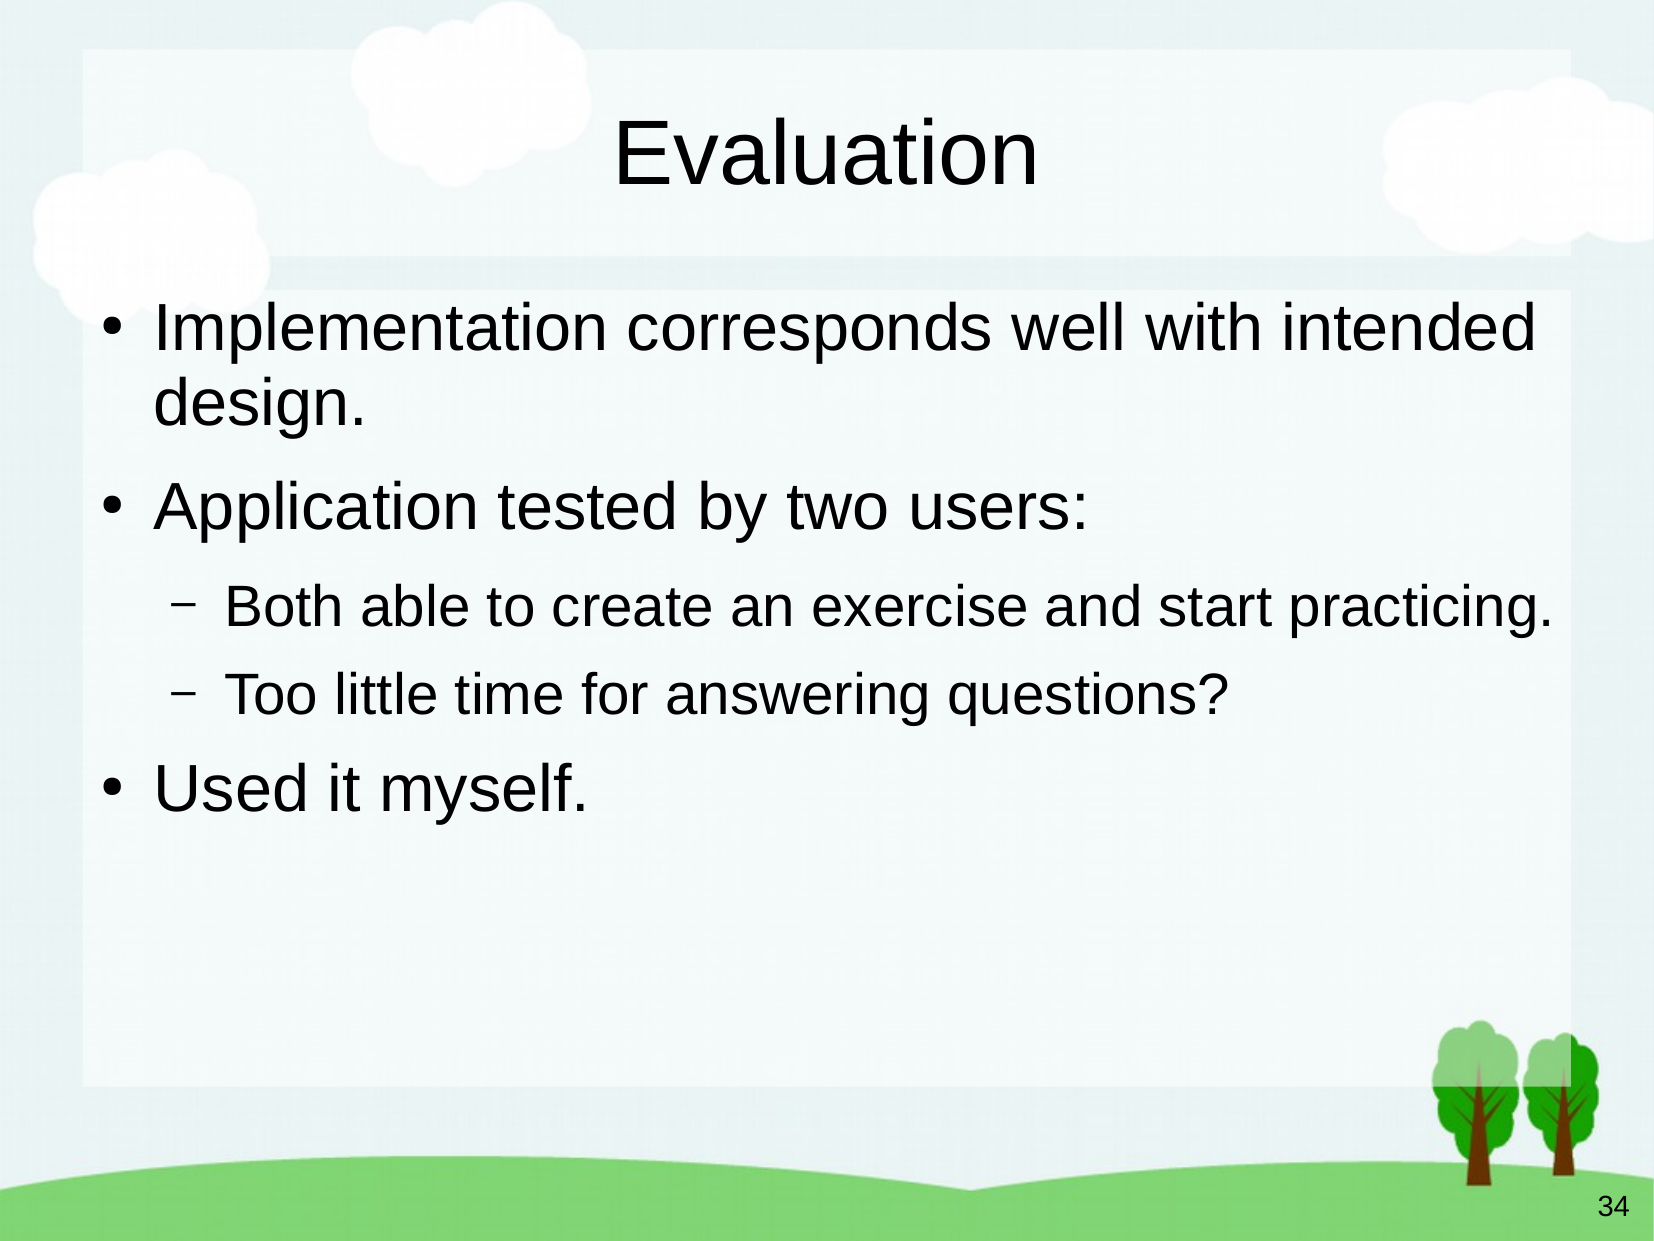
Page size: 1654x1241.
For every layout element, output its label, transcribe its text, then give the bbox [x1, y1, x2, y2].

picture [0, 0, 1654, 1241]
title Evaluation [82, 49, 1571, 257]
list Implementation corresponds well with intended design. Application tested by two users: Both able to create an exercise and start practicing. Too little time for answering questions? Used it myself. [82, 290, 1571, 1087]
